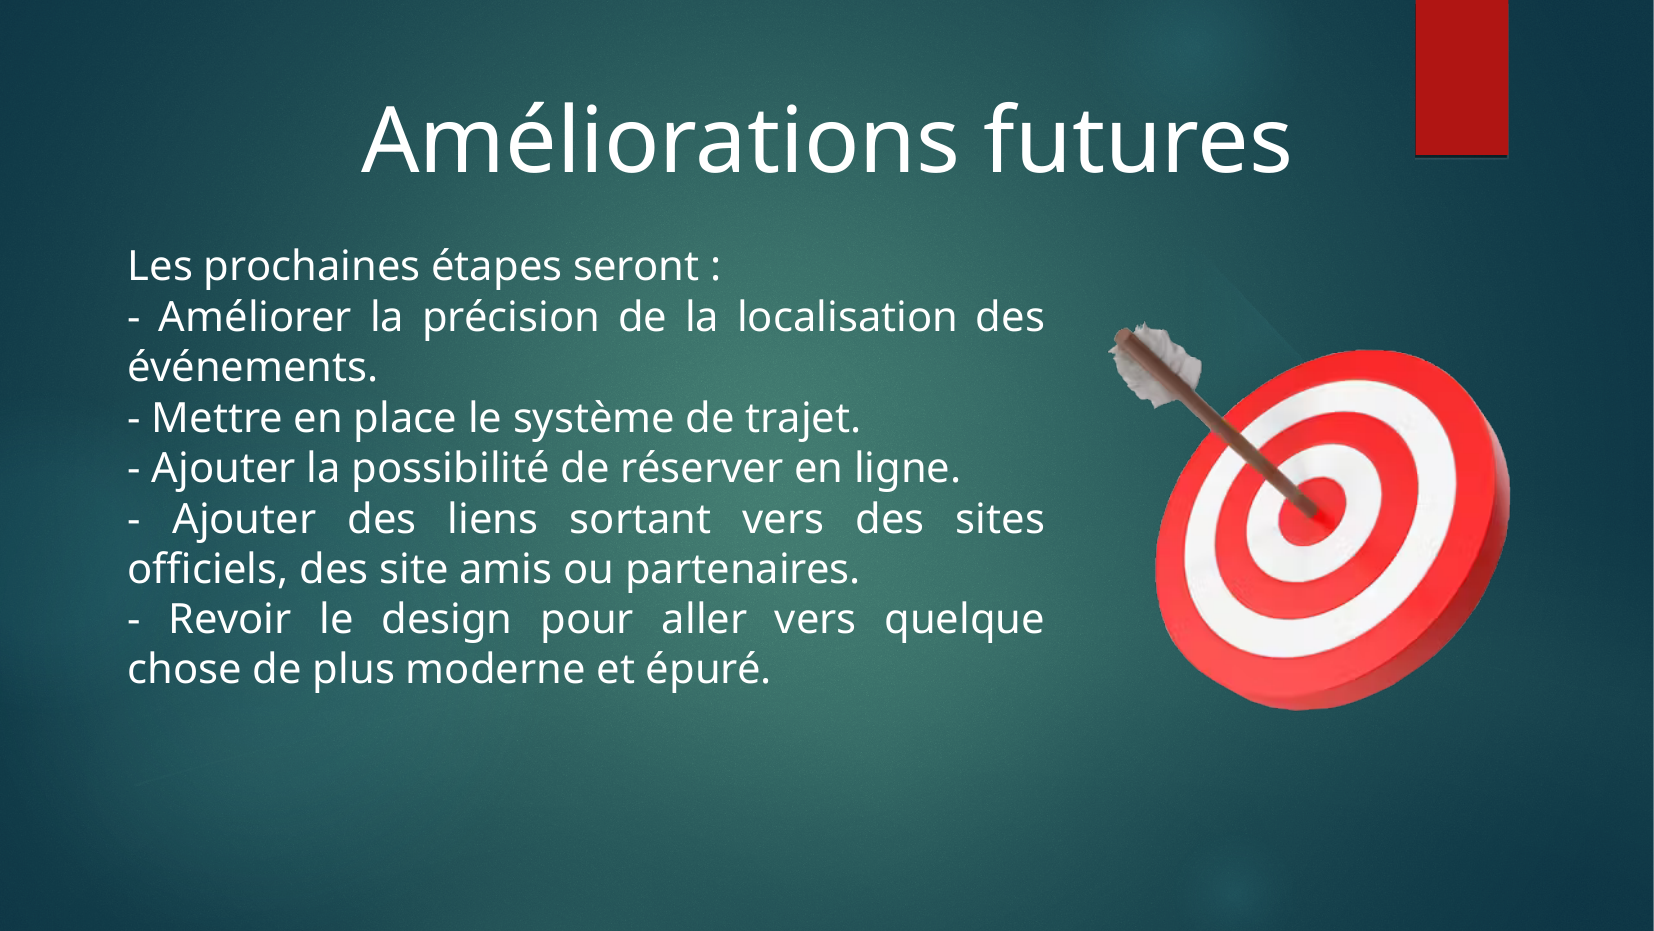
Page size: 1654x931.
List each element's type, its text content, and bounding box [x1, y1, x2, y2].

text_box Améliorations futures​ [88, 73, 1567, 199]
text_box Les prochaines étapes seront : - Améliorer la précision de la localisation des événements. - Mettre en place le système de trajet. - Ajouter la possibilité de réserver en ligne. - Ajouter des liens sortant vers des sites officiels, des site amis ou partenaires. - Revoir le design pour aller vers quelque chose de plus moderne et épuré. [113, 231, 1061, 700]
picture [0, 0, 1654, 931]
